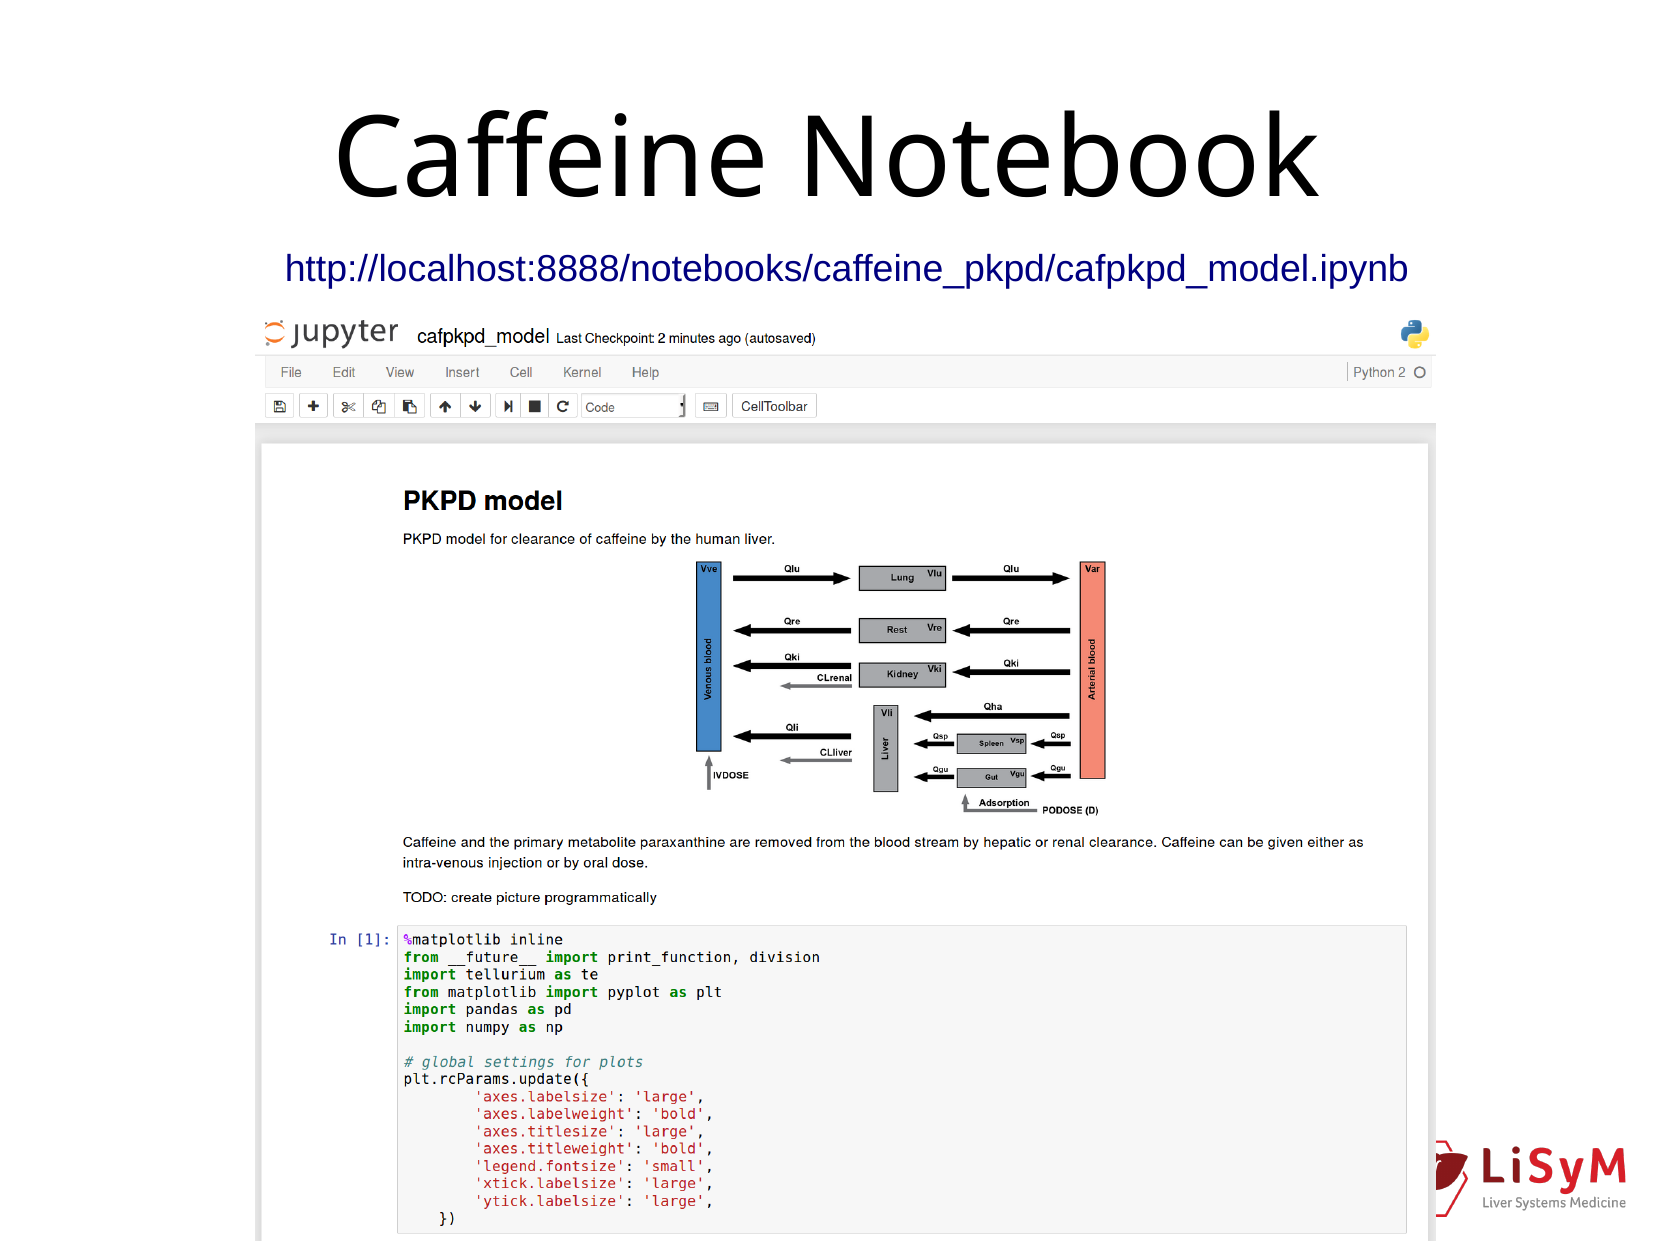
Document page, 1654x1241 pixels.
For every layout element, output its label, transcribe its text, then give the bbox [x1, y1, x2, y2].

text_box http://localhost:8888/notebooks/caffeine_pkpd/cafpkpd_model.ipynb [270, 240, 1424, 314]
picture [255, 314, 1627, 1241]
title Caffeine Notebook [82, 49, 1571, 257]
